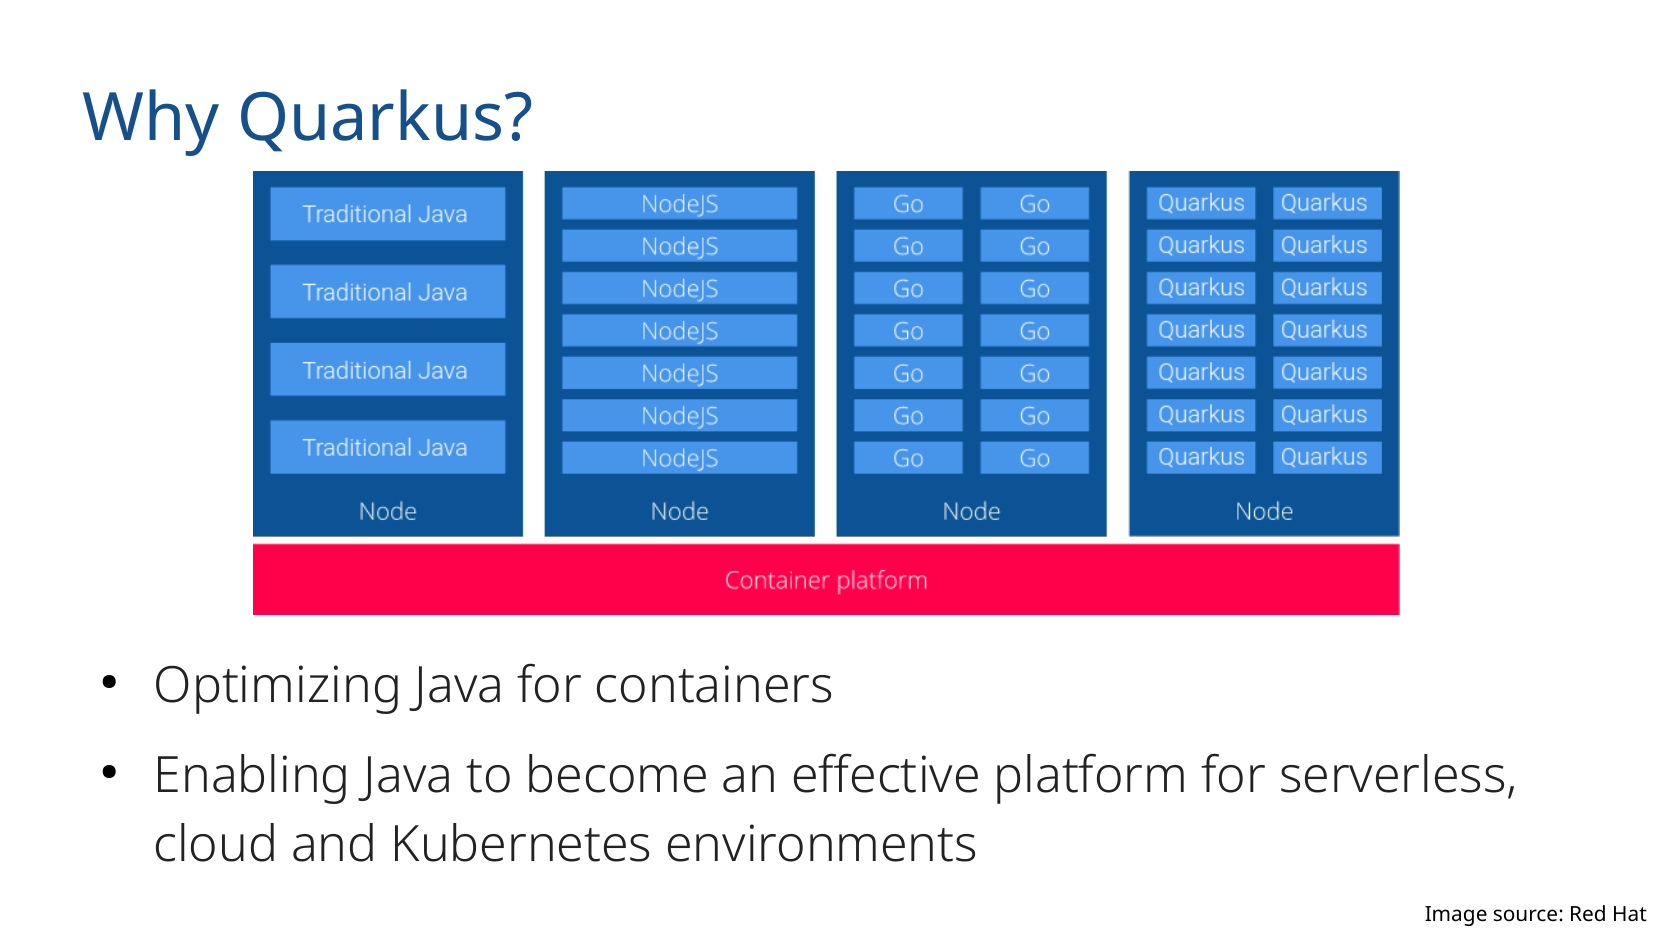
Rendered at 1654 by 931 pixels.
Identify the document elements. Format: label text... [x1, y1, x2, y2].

title Why Quarkus? [82, 37, 1571, 193]
picture [253, 171, 1400, 615]
text_box Image source: Red Hat [1181, 891, 1654, 931]
list Optimizing Java for containers Enabling Java to become an effective platform for serverless, cloud and Kubernetes environments [82, 648, 1583, 886]
